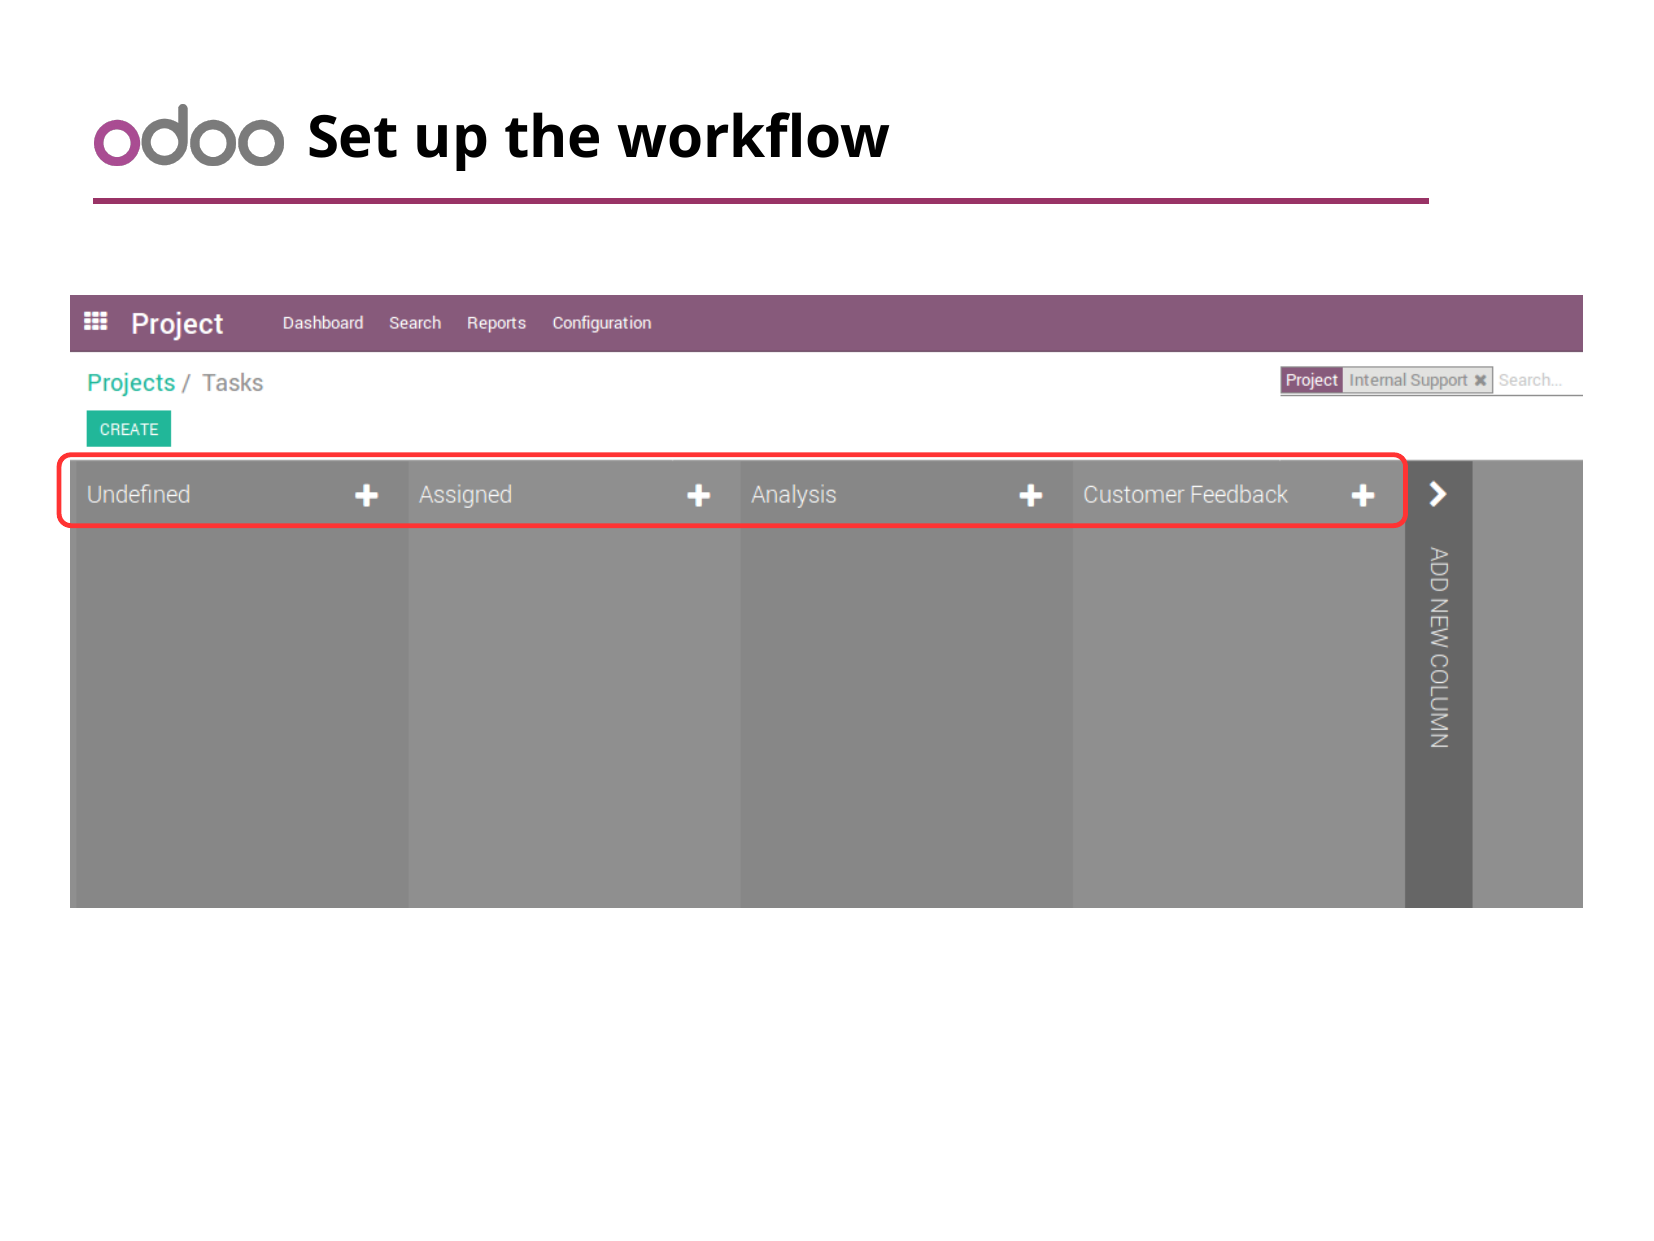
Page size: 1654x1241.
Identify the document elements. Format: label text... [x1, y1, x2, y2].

title Set up the workflow [307, 31, 1570, 239]
text_box [59, 454, 1406, 526]
picture [94, 104, 284, 166]
picture [70, 295, 1583, 908]
